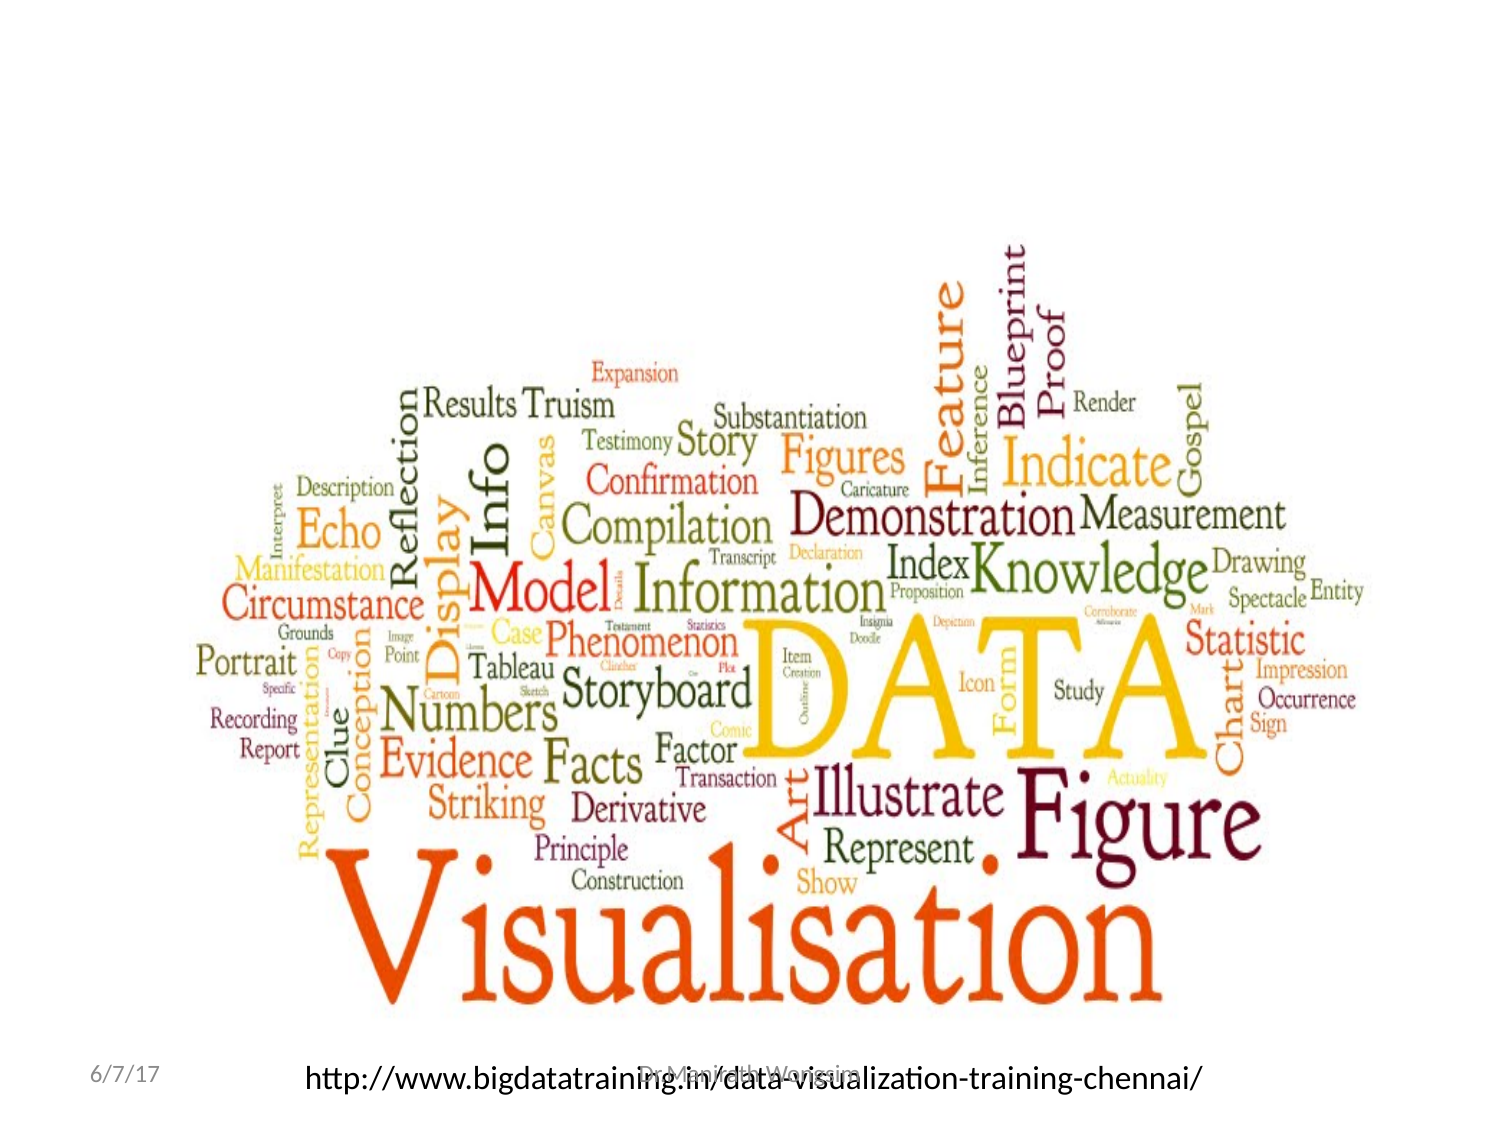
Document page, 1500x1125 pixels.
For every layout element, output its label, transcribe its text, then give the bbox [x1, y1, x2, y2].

picture [188, 235, 1380, 1024]
text_box 6/7/17 [74, 1042, 425, 1103]
text_box http://www.bigdatatraining.in/data-visualization-training-chennai/ [4, 1048, 1500, 1104]
text_box Dr.Manirath Wongsim [512, 1042, 988, 1103]
